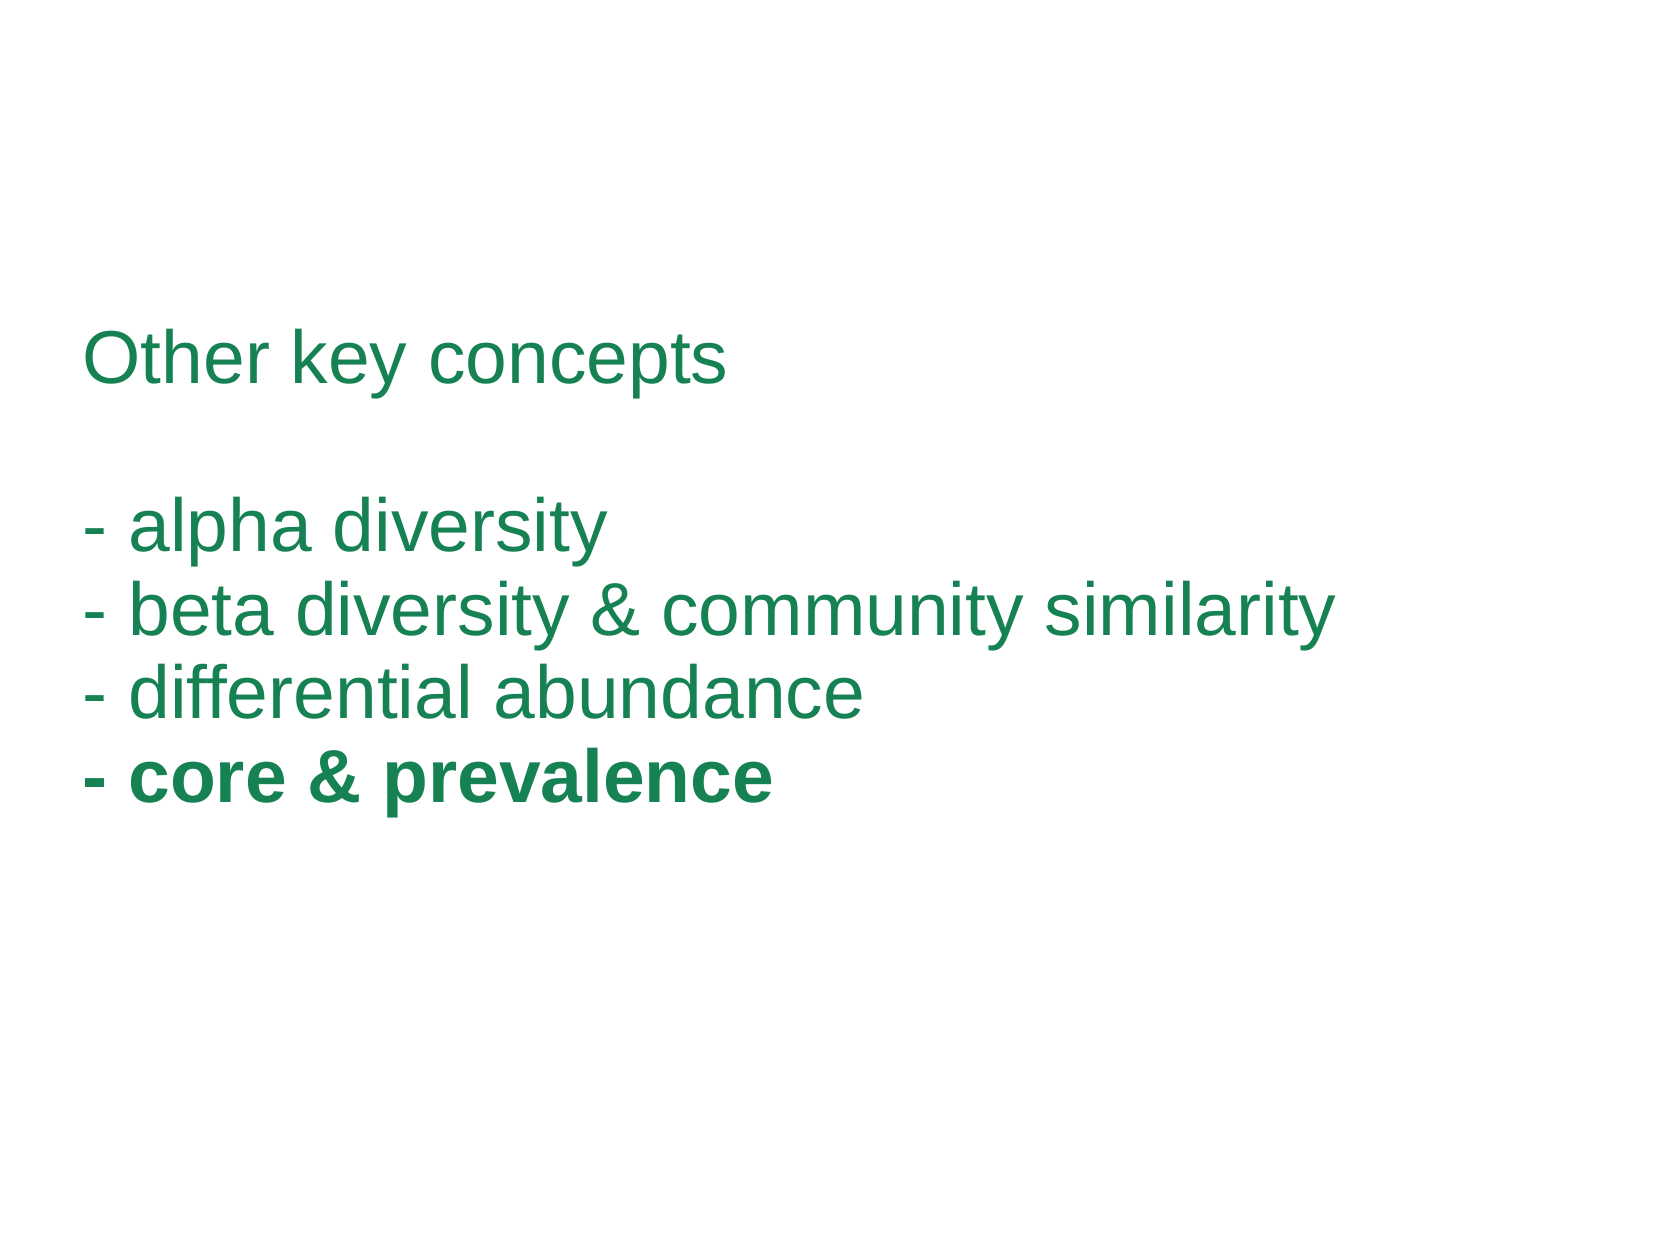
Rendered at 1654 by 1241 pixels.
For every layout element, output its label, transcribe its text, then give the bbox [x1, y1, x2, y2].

title Other key concepts - alpha diversity - beta diversity & community similarity - differential abundance - core & prevalence [82, 81, 1571, 1137]
